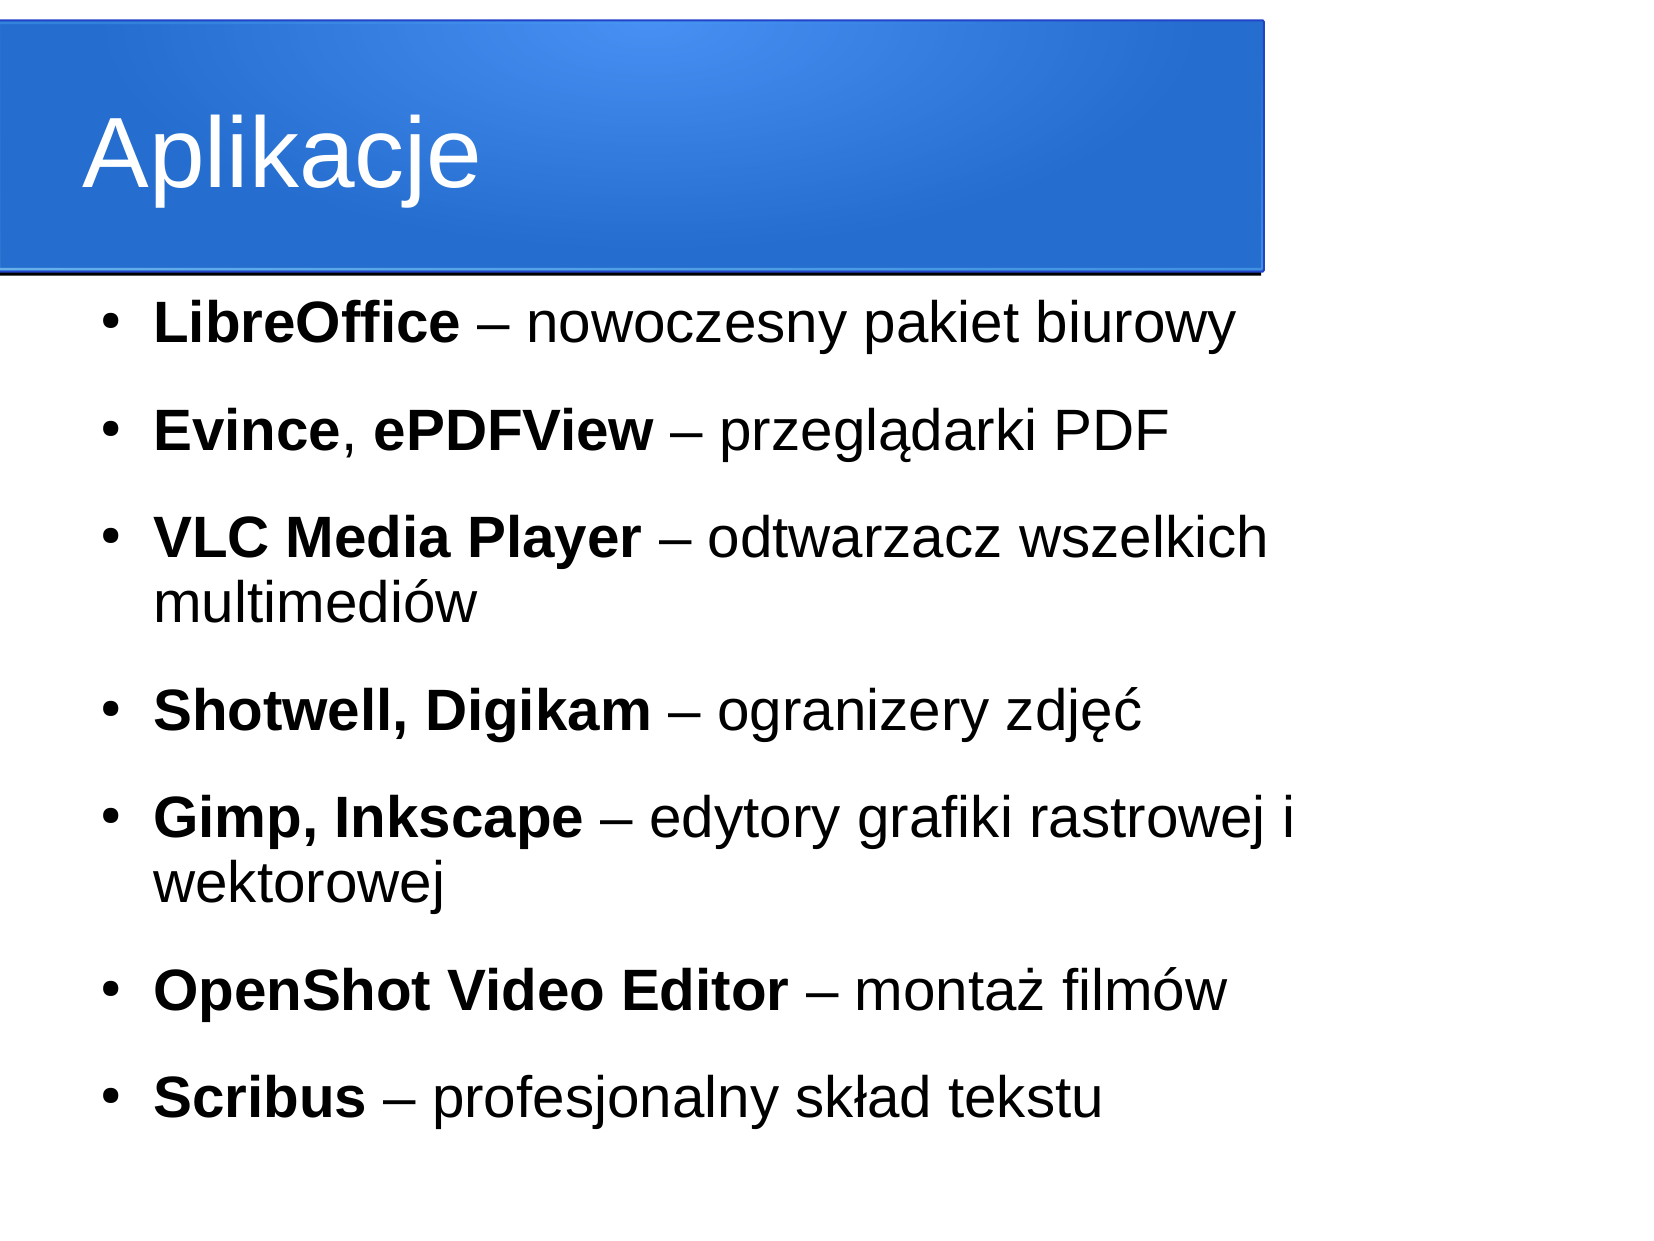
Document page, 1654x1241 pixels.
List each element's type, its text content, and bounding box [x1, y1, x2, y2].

title Aplikacje [82, 49, 1250, 257]
list LibreOffice – nowoczesny pakiet biurowy Evince, ePDFView – przeglądarki PDF VLC Media Player – odtwarzacz wszelkich multimediów Shotwell, Digikam – ogranizery zdjęć Gimp, Inkscape – edytory grafiki rastrowej i wektorowej OpenShot Video Editor – montaż filmów Scribus – profesjonalny skład tekstu [82, 290, 1538, 1193]
